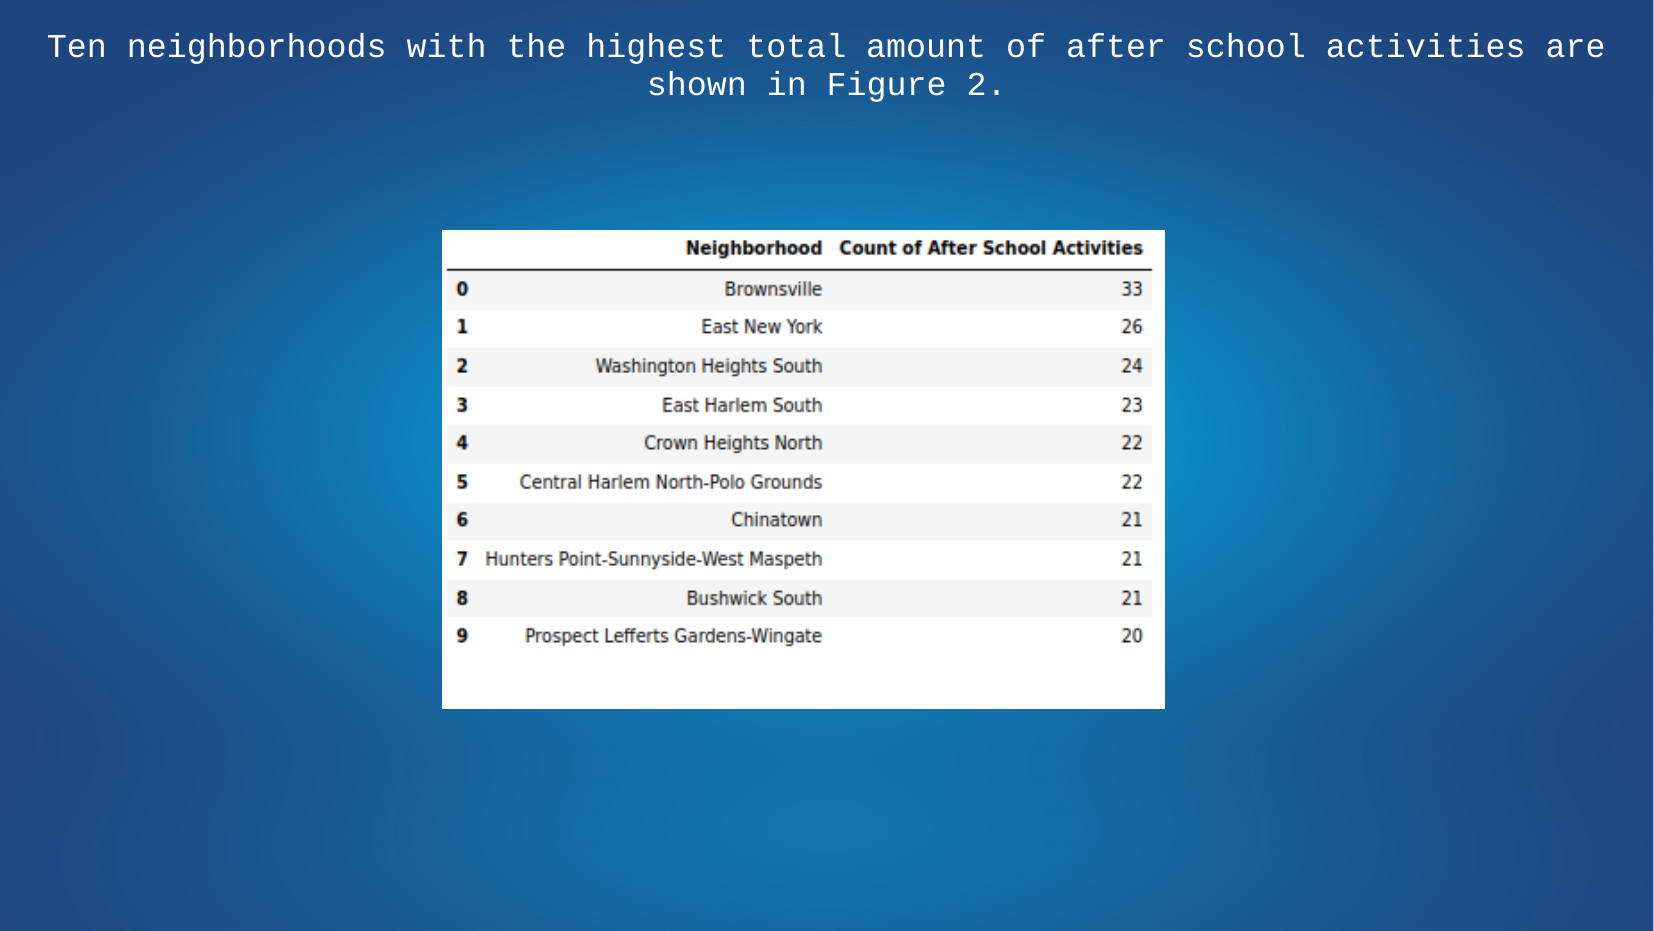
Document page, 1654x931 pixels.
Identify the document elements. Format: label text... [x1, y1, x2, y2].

list Ten neighborhoods with the highest total amount of after school activities are shown in Figure 2. [29, 29, 1625, 916]
picture [0, 0, 1654, 931]
